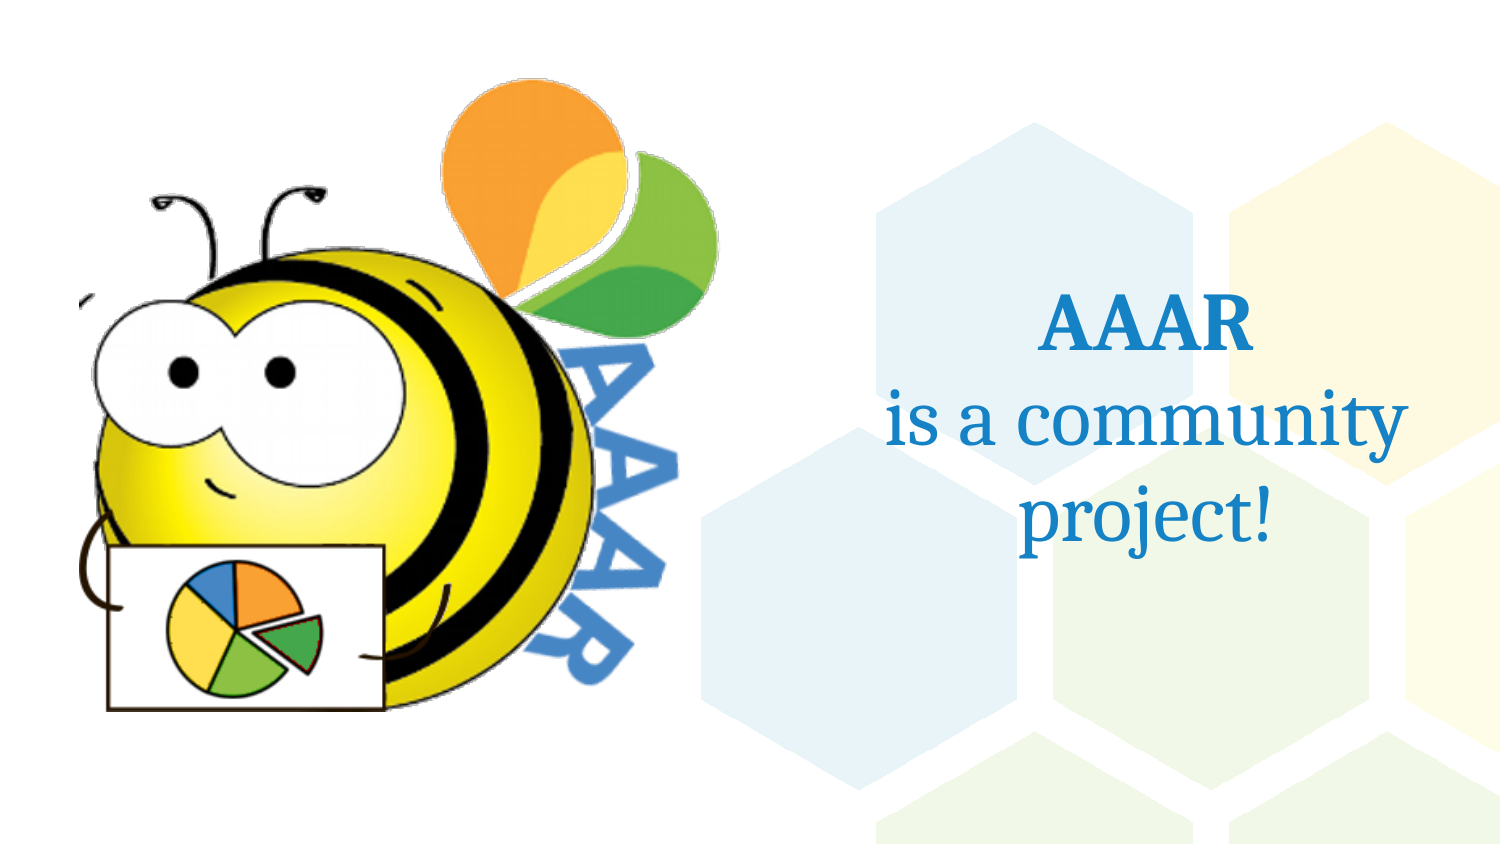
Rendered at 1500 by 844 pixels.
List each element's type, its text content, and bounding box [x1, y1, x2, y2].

text_box AAAR is a community project! [870, 267, 1426, 671]
picture [0, 0, 1500, 844]
